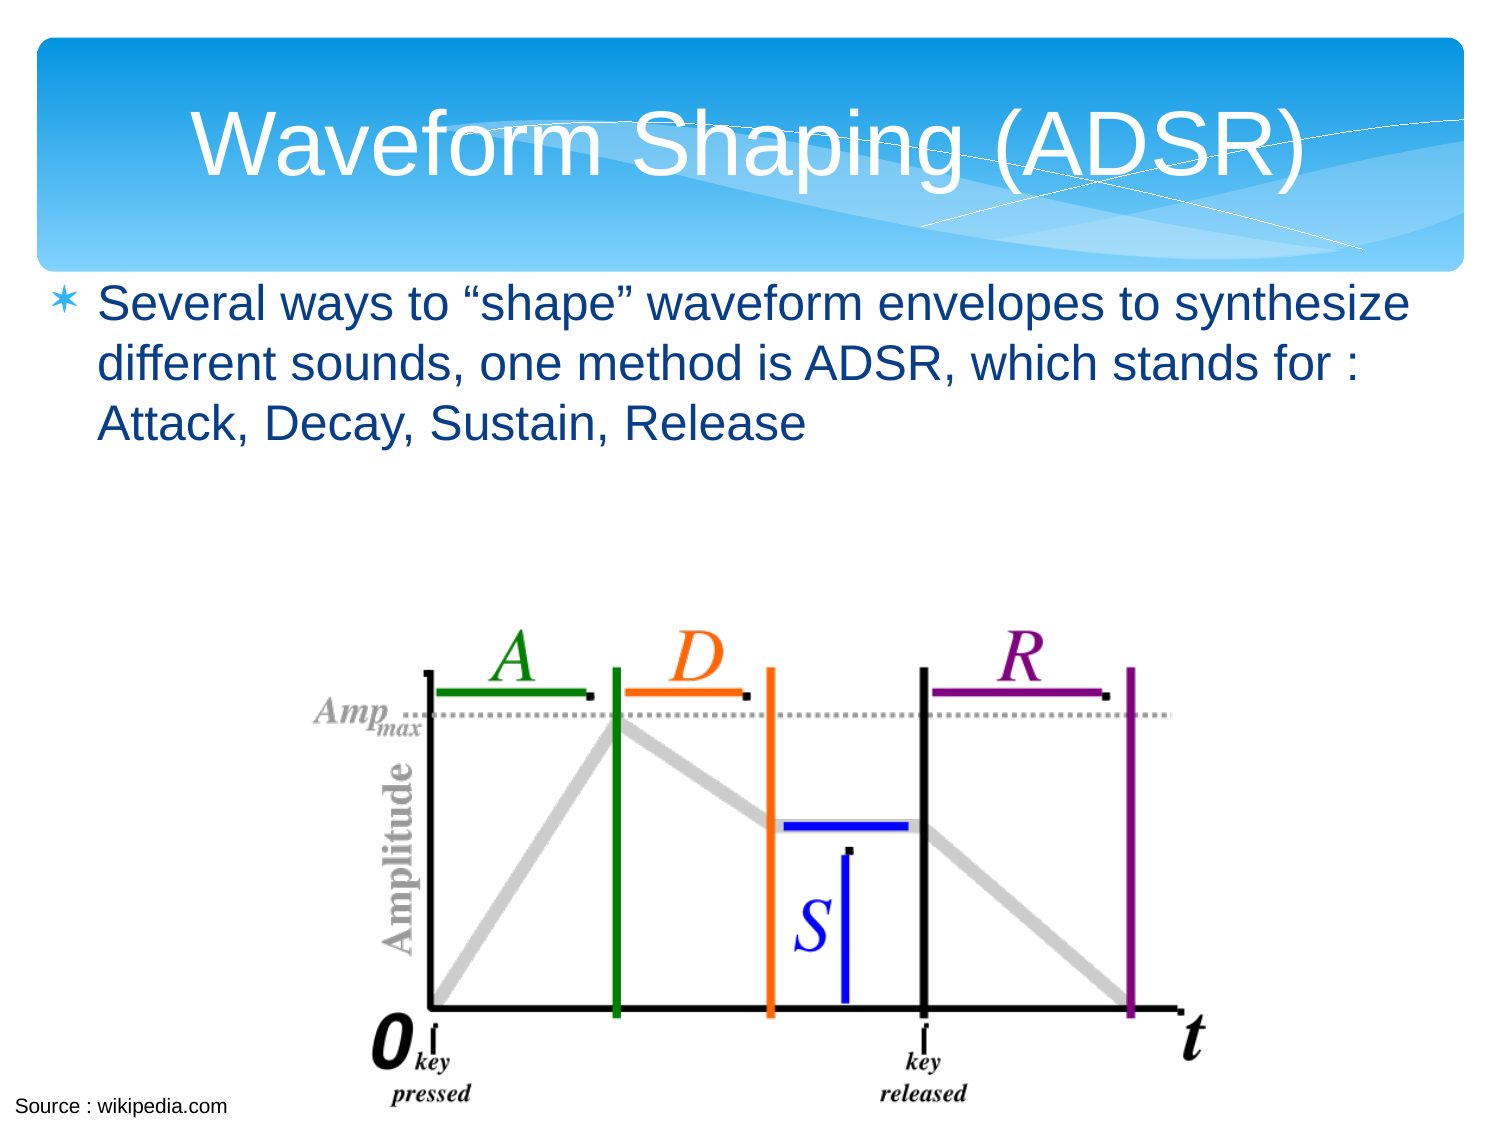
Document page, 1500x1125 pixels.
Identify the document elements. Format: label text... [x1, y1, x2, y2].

list Several ways to “shape” waveform envelopes to synthesize different sounds, one method is ADSR, which stands for : Attack, Decay, Sustain, Release [37, 262, 1476, 1005]
picture [287, 607, 1238, 1125]
title Waveform Shaping (ADSR) [75, 45, 1426, 233]
text_box Source : wikipedia.com [0, 1084, 287, 1125]
